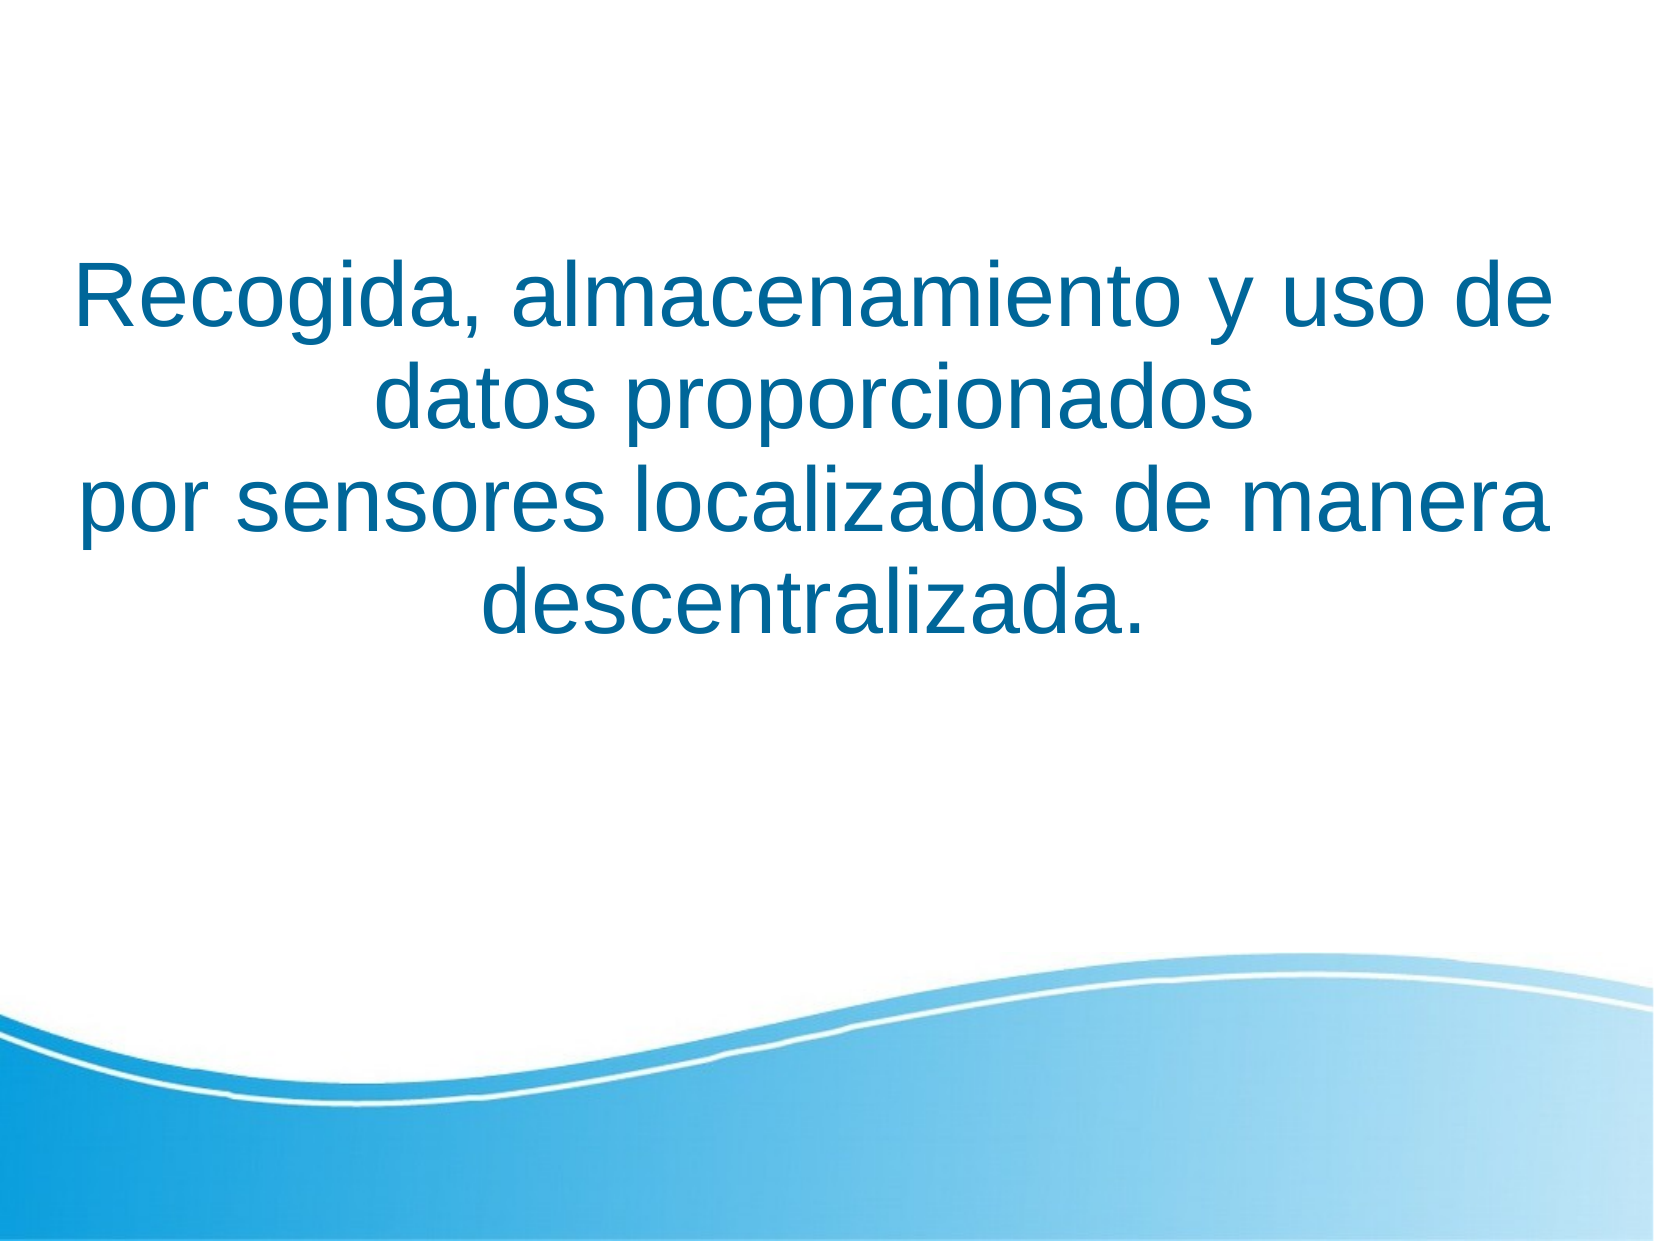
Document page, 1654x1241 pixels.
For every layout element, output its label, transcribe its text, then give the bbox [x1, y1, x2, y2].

title Recogida, almacenamiento y uso de datos proporcionados por sensores localizados de manera descentralizada. [70, 243, 1559, 756]
picture [0, 952, 1654, 1241]
